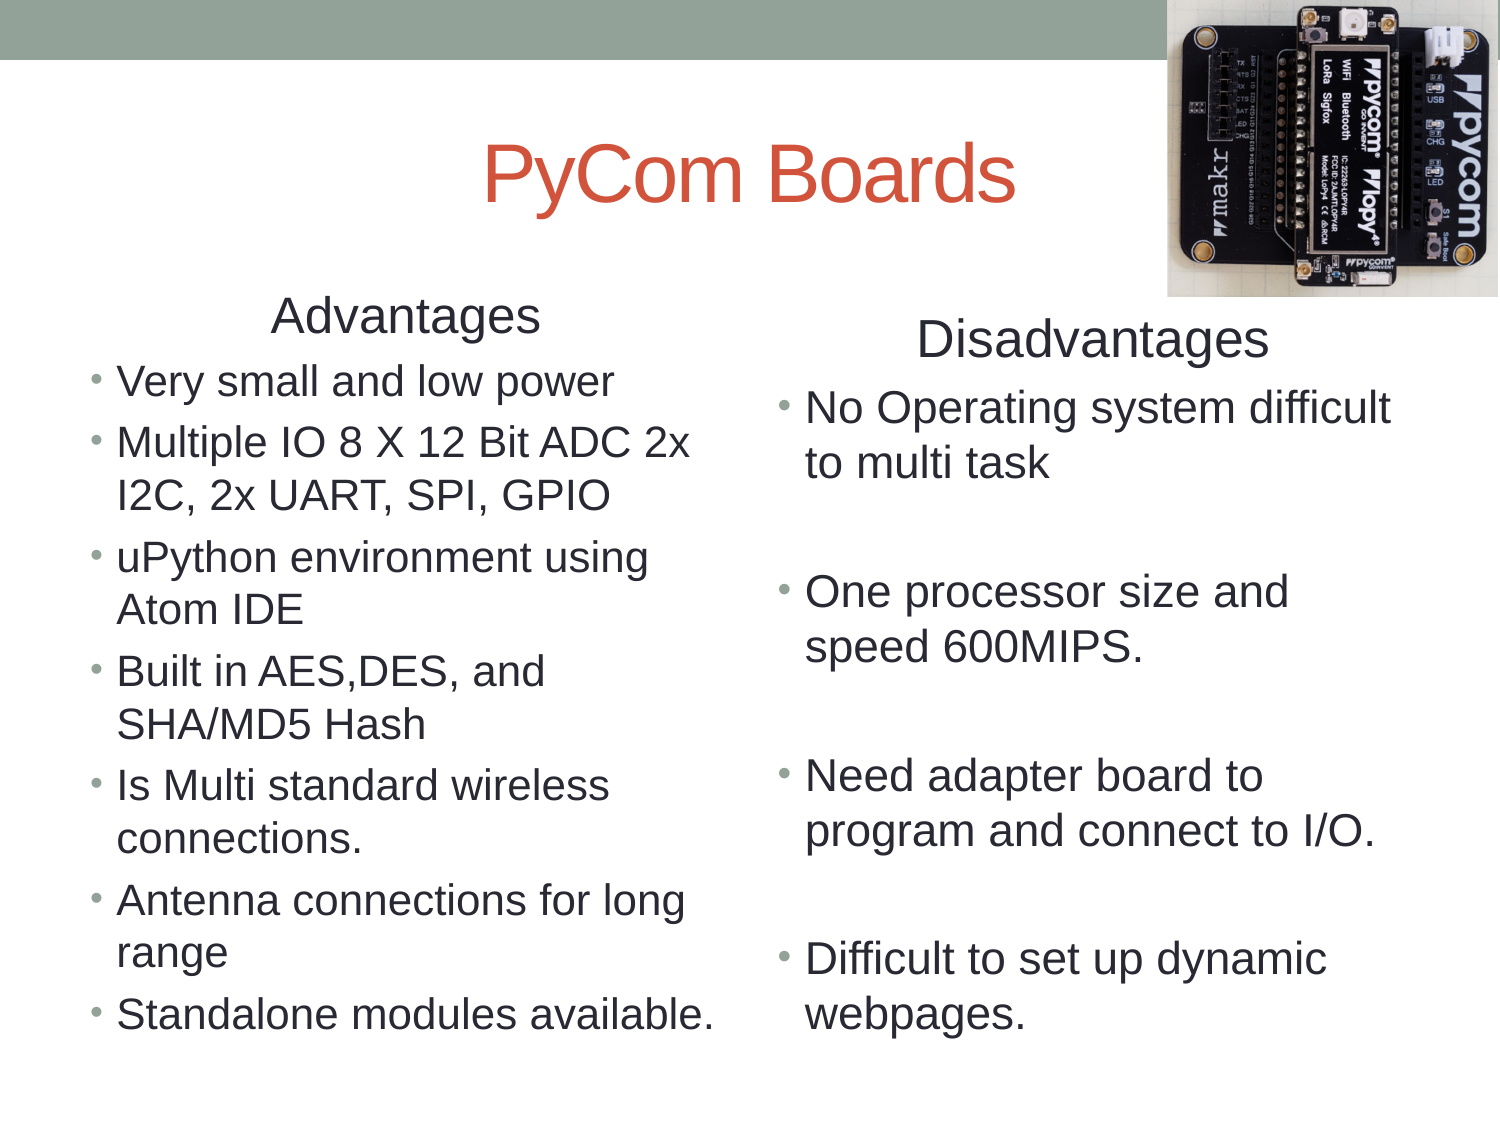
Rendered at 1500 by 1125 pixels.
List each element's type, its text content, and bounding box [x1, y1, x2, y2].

picture [1167, 0, 1498, 297]
list Advantages Very small and low power Multiple IO 8 X 12 Bit ADC 2x I2C, 2x UART, SPI, GPIO uPython environment using Atom IDE Built in AES,DES, and SHA/MD5 Hash Is Multi standard wireless connections. Antenna connections for long range Standalone modules available. [75, 274, 738, 1049]
list Disadvantages No Operating system difficult to multi task One processor size and speed 600MIPS. Need adapter board to program and connect to I/O. Difficult to set up dynamic webpages. [762, 296, 1425, 1049]
title PyCom Boards [75, 87, 1167, 250]
